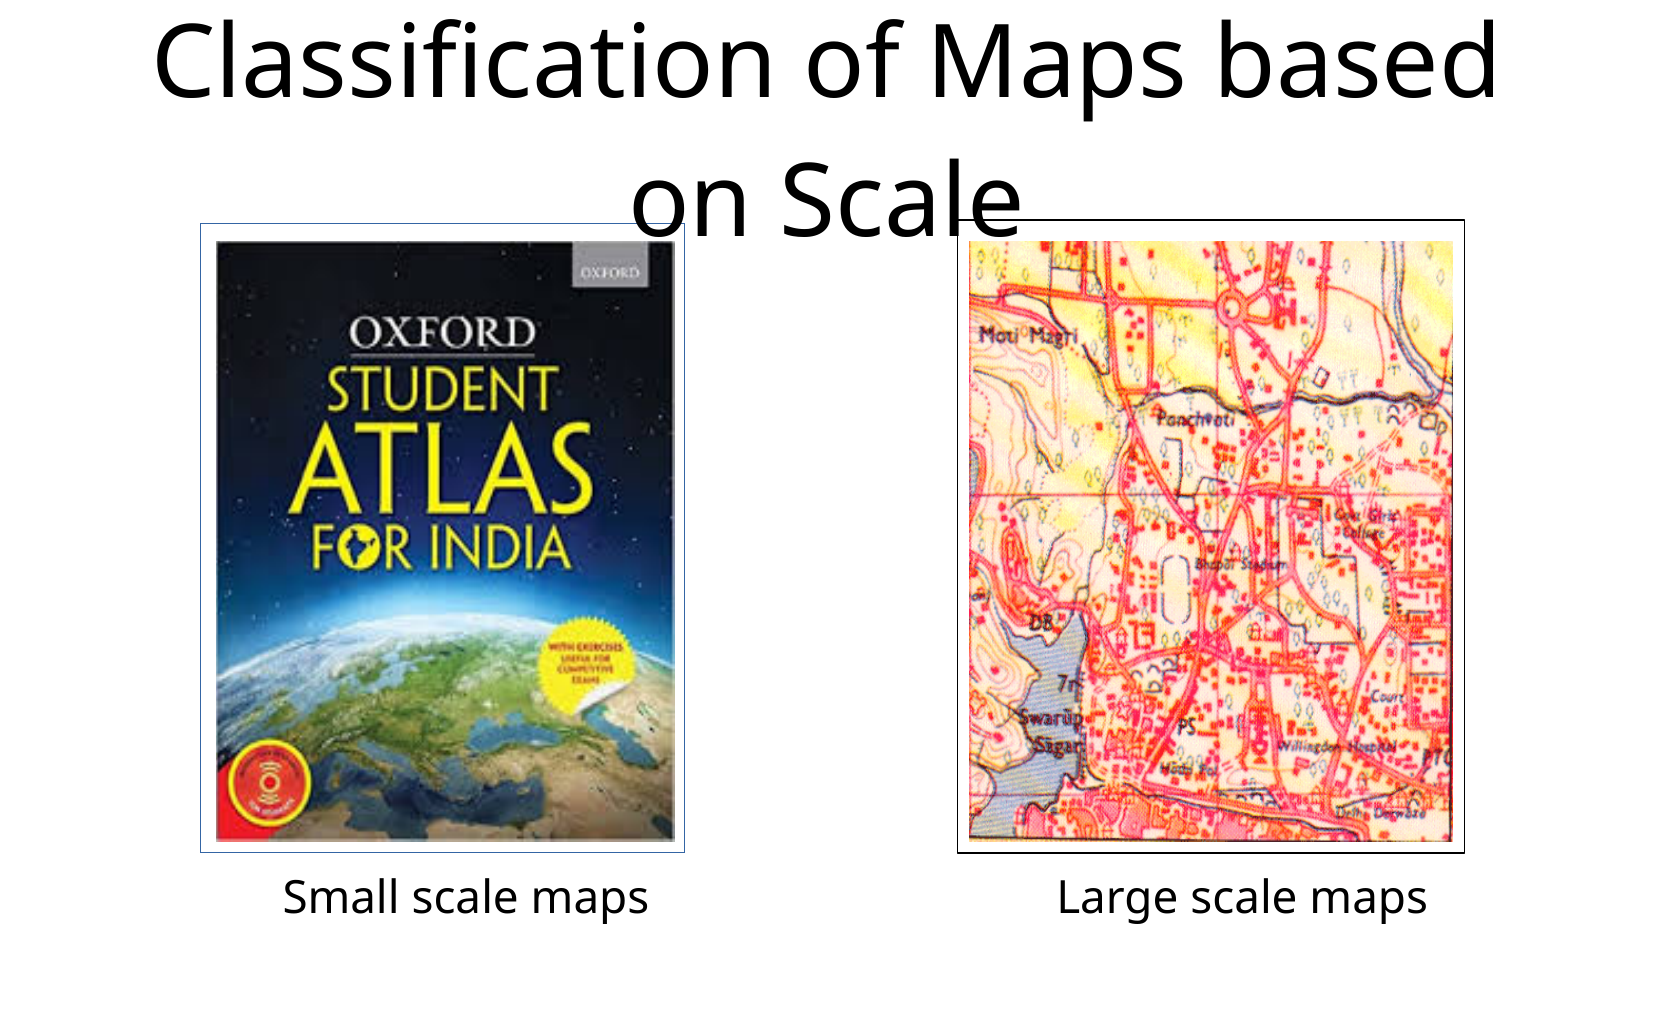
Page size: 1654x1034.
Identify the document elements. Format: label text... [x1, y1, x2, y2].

text_box [957, 220, 1465, 853]
text_box Small scale maps‍‍ [267, 857, 606, 932]
text_box Large scale maps‍‍ [1041, 857, 1386, 932]
picture [969, 241, 1453, 842]
picture [216, 241, 675, 842]
text_box [200, 223, 685, 853]
text_box [646, 223, 671, 230]
title Classification of Maps based on Scale [82, 41, 1571, 214]
